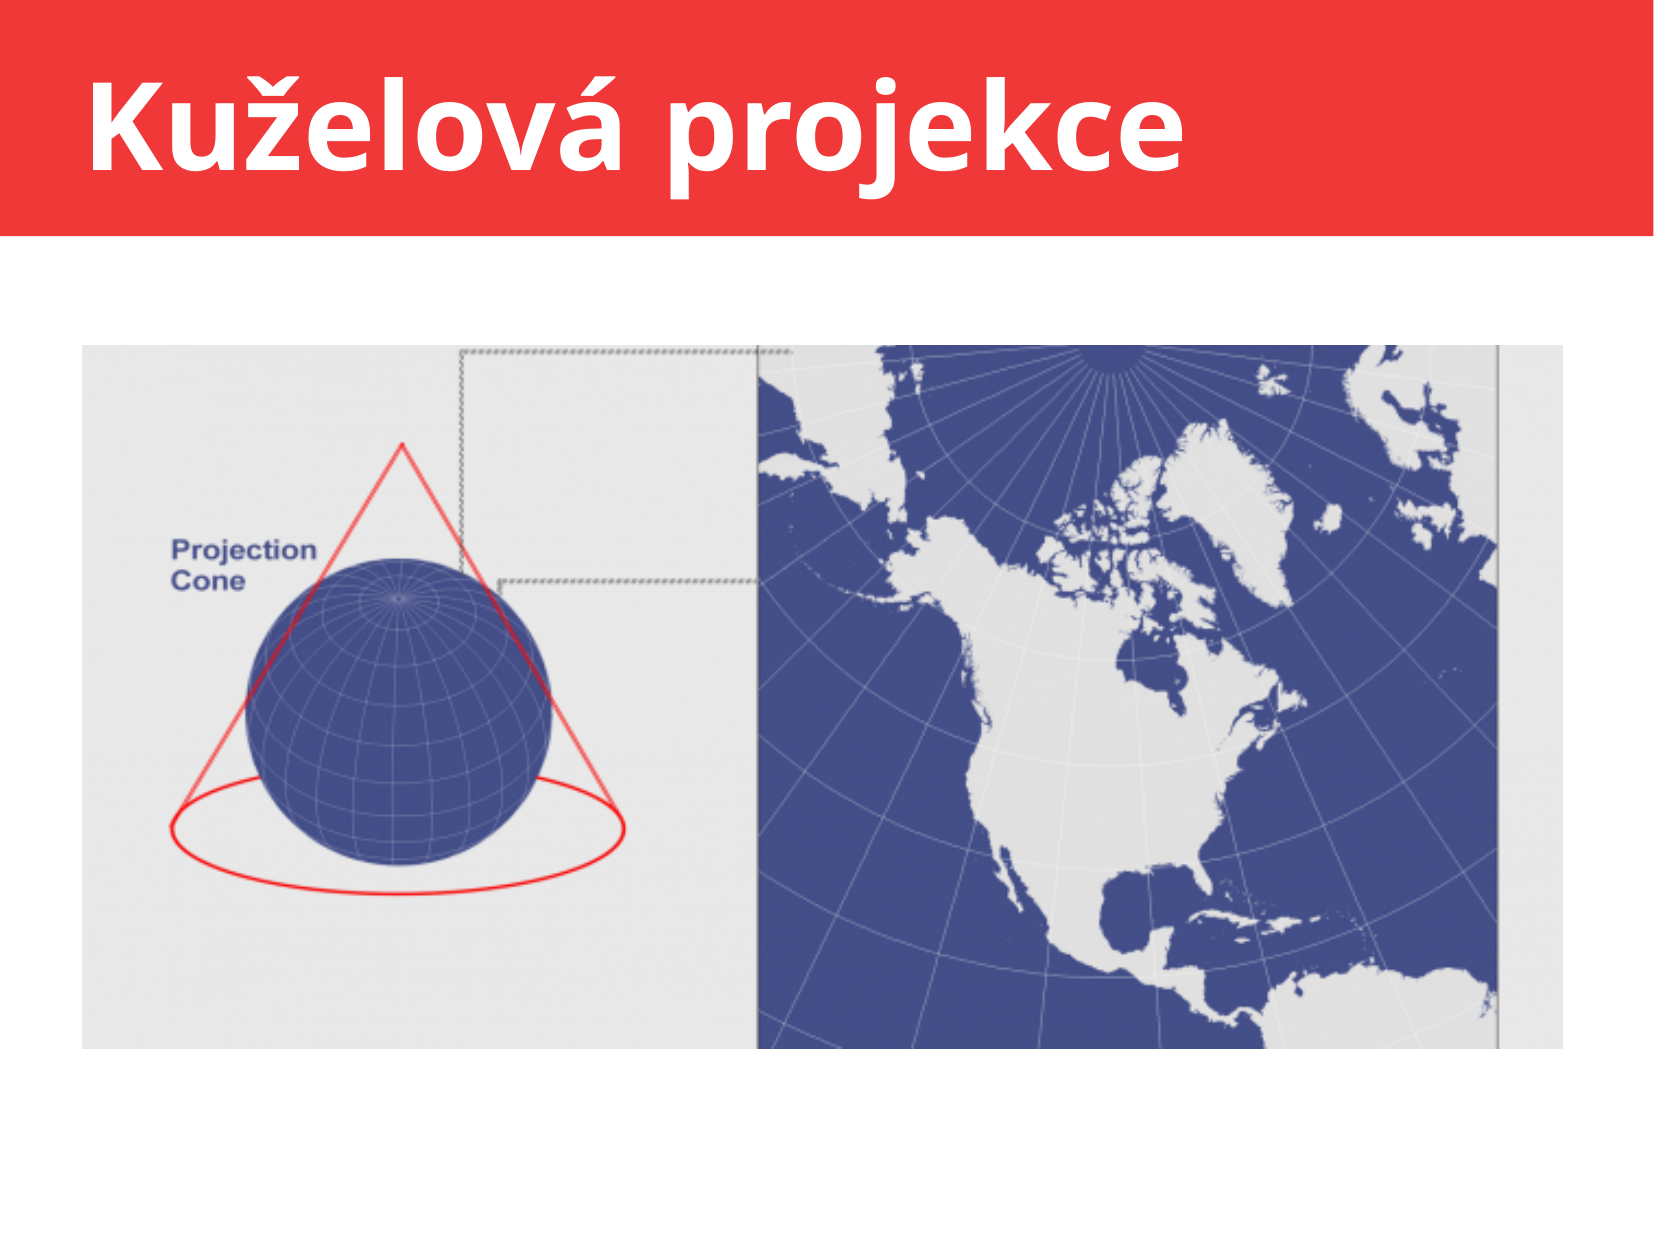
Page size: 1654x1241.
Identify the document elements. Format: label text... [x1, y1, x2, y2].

picture [82, 345, 1563, 1049]
title Kuželová projekce [82, 19, 1571, 227]
